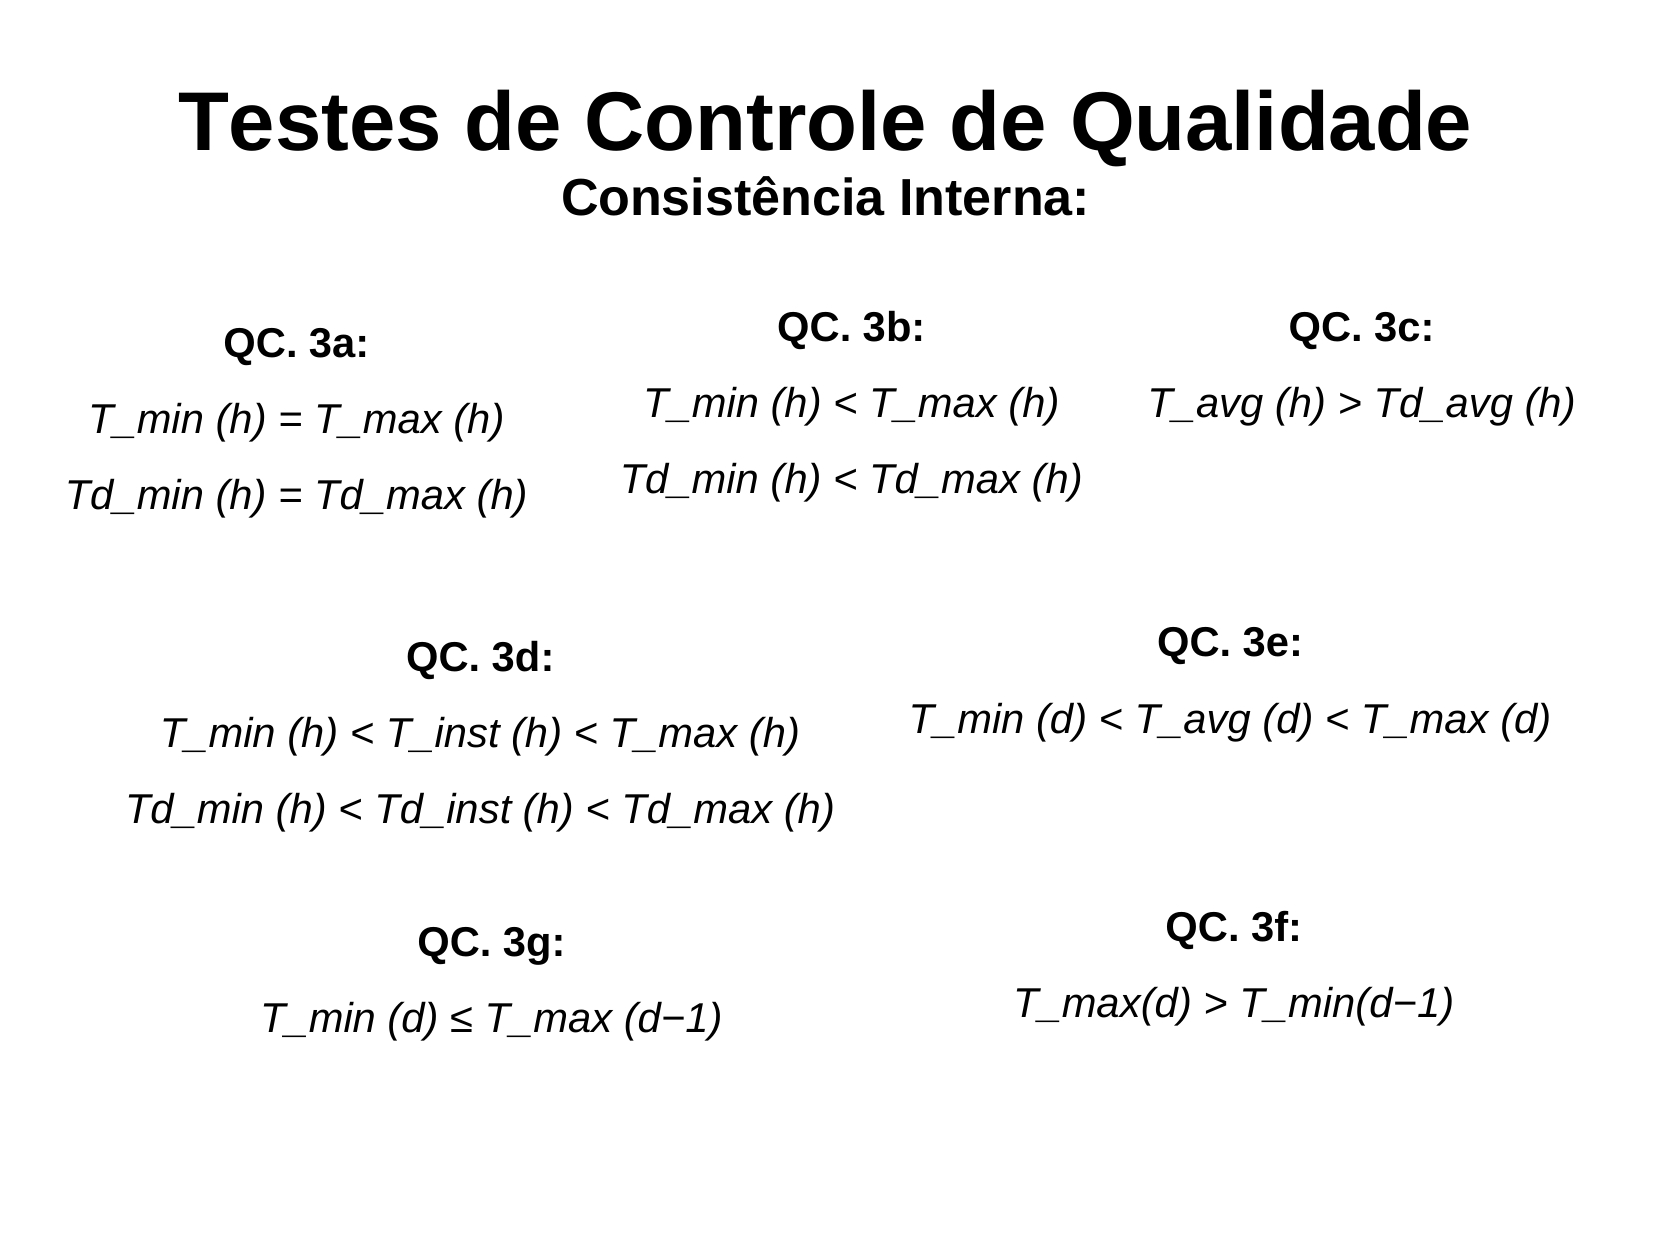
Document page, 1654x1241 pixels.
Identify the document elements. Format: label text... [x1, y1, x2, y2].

text_box QC. 3d: T_min (h) < T_inst (h) < T_max (h) Td_min (h) < Td_inst (h) < Td_max (h) [104, 629, 856, 871]
title Testes de Controle de Qualidade Consistência Interna: [82, 49, 1569, 255]
text_box QC. 3b: T_min (h) < T_max (h) Td_min (h) < Td_max (h) [584, 300, 1118, 575]
text_box QC. 3f: T_max(d) > T_min(d−1) [967, 899, 1501, 1080]
text_box QC. 3c: T_avg (h) > Td_avg (h) [1095, 299, 1628, 480]
text_box QC. 3e: T_min (d) < T_avg (d) < T_max (d) [884, 615, 1576, 766]
text_box QC. 3g: T_min (d) ≤ T_max (d−1) [225, 915, 758, 1096]
list QC. 3a: T_min (h) = T_max (h) Td_min (h) = Td_max (h) [29, 315, 563, 601]
